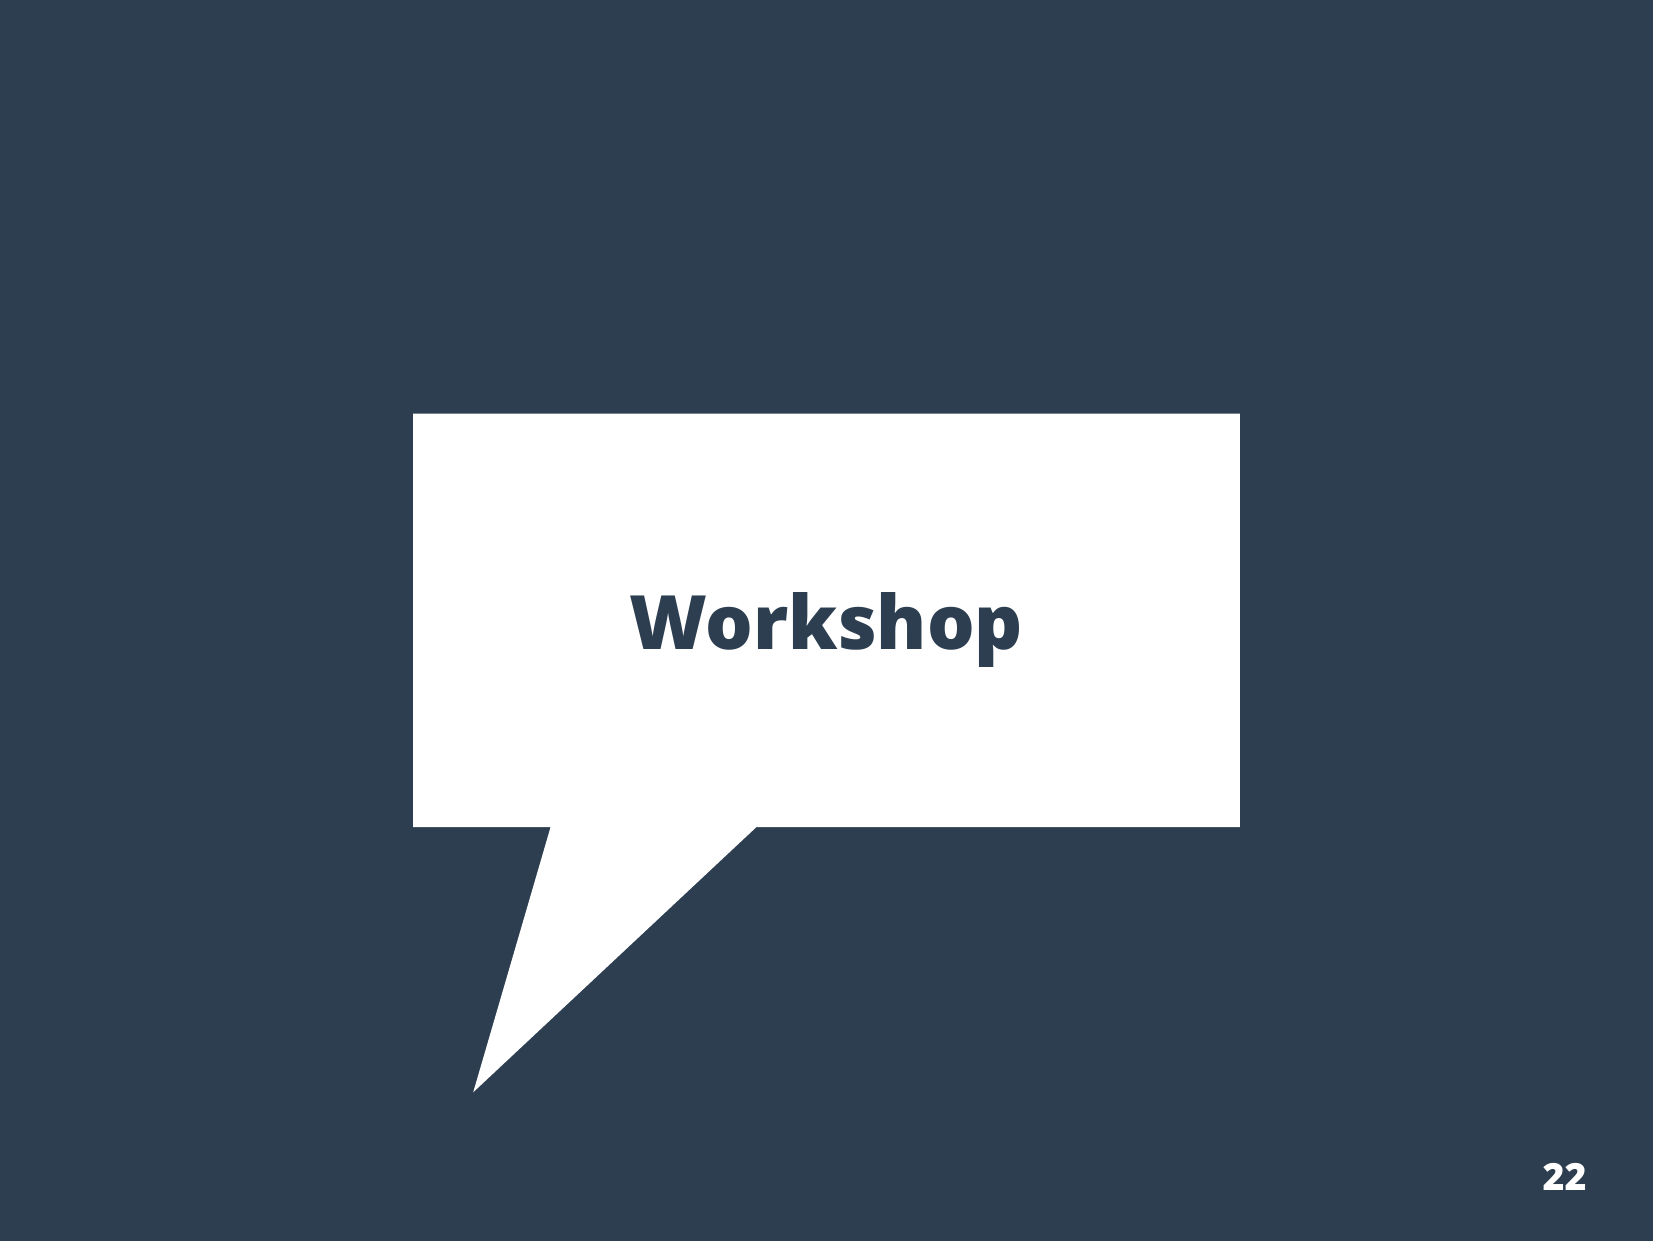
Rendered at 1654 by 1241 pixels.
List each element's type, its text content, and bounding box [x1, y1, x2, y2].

title Workshop [442, 443, 1211, 798]
